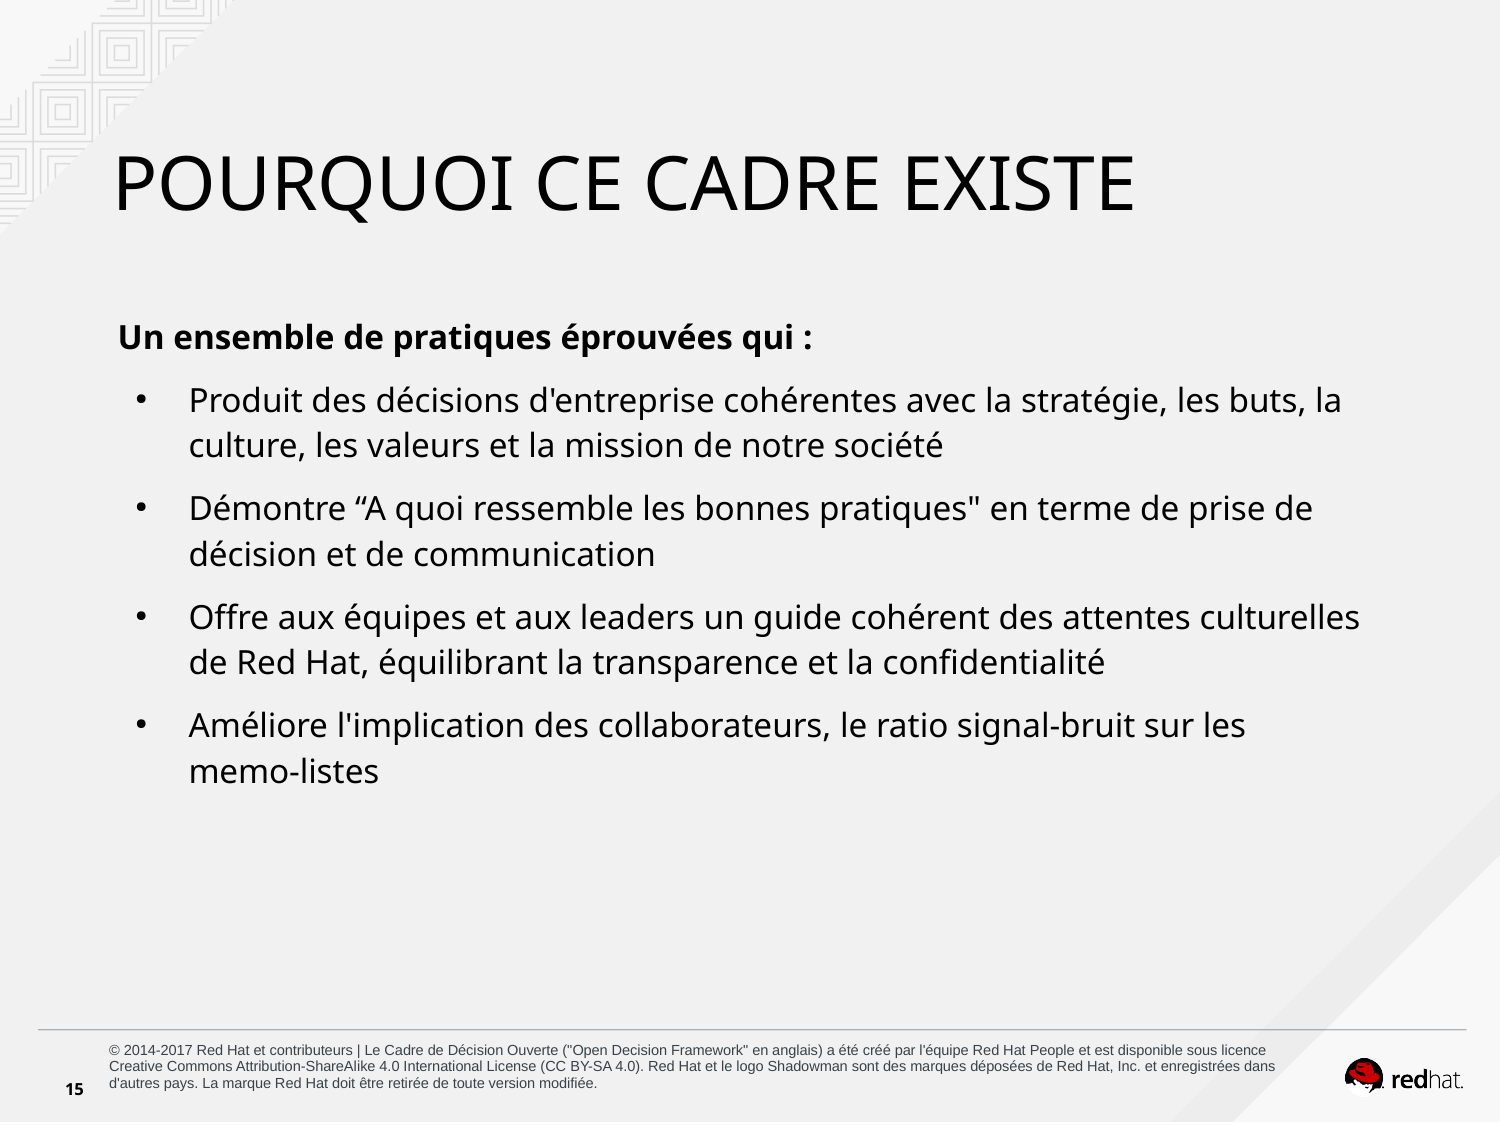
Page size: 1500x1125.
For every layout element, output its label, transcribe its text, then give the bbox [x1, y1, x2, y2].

picture [0, 0, 1500, 1122]
title Pourquoi ce cadre existe [112, 0, 1388, 233]
list Un ensemble de pratiques éprouvées qui : Produit des décisions d'entreprise cohérentes avec la stratégie, les buts, la culture, les valeurs et la mission de notre société Démontre “A quoi ressemble les bonnes pratiques" en terme de prise de décision et de communication Offre aux équipes et aux leaders un guide cohérent des attentes culturelles de Red Hat, équilibrant la transparence et la confidentialité Améliore l'implication des collaborateurs, le ratio signal-bruit sur les memo-listes [114, 313, 1368, 1035]
